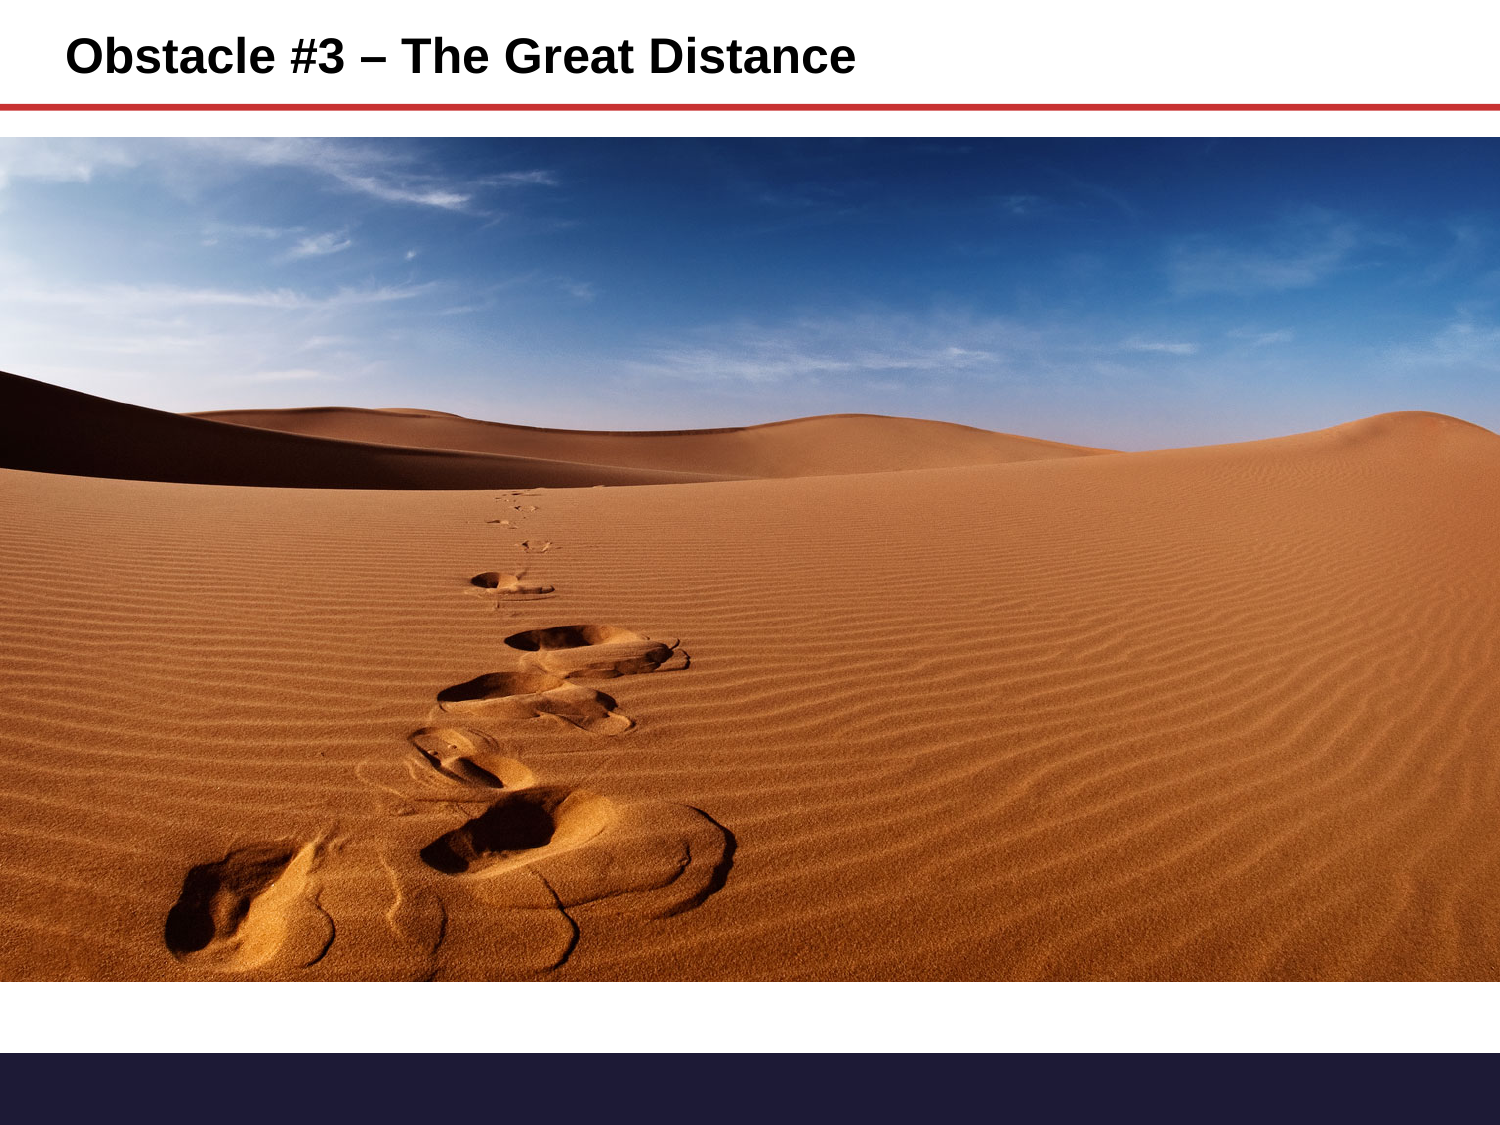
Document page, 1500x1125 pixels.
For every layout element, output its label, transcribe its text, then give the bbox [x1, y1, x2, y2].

title Obstacle #3 – The Great Distance [50, 0, 948, 108]
picture [0, 137, 1500, 982]
